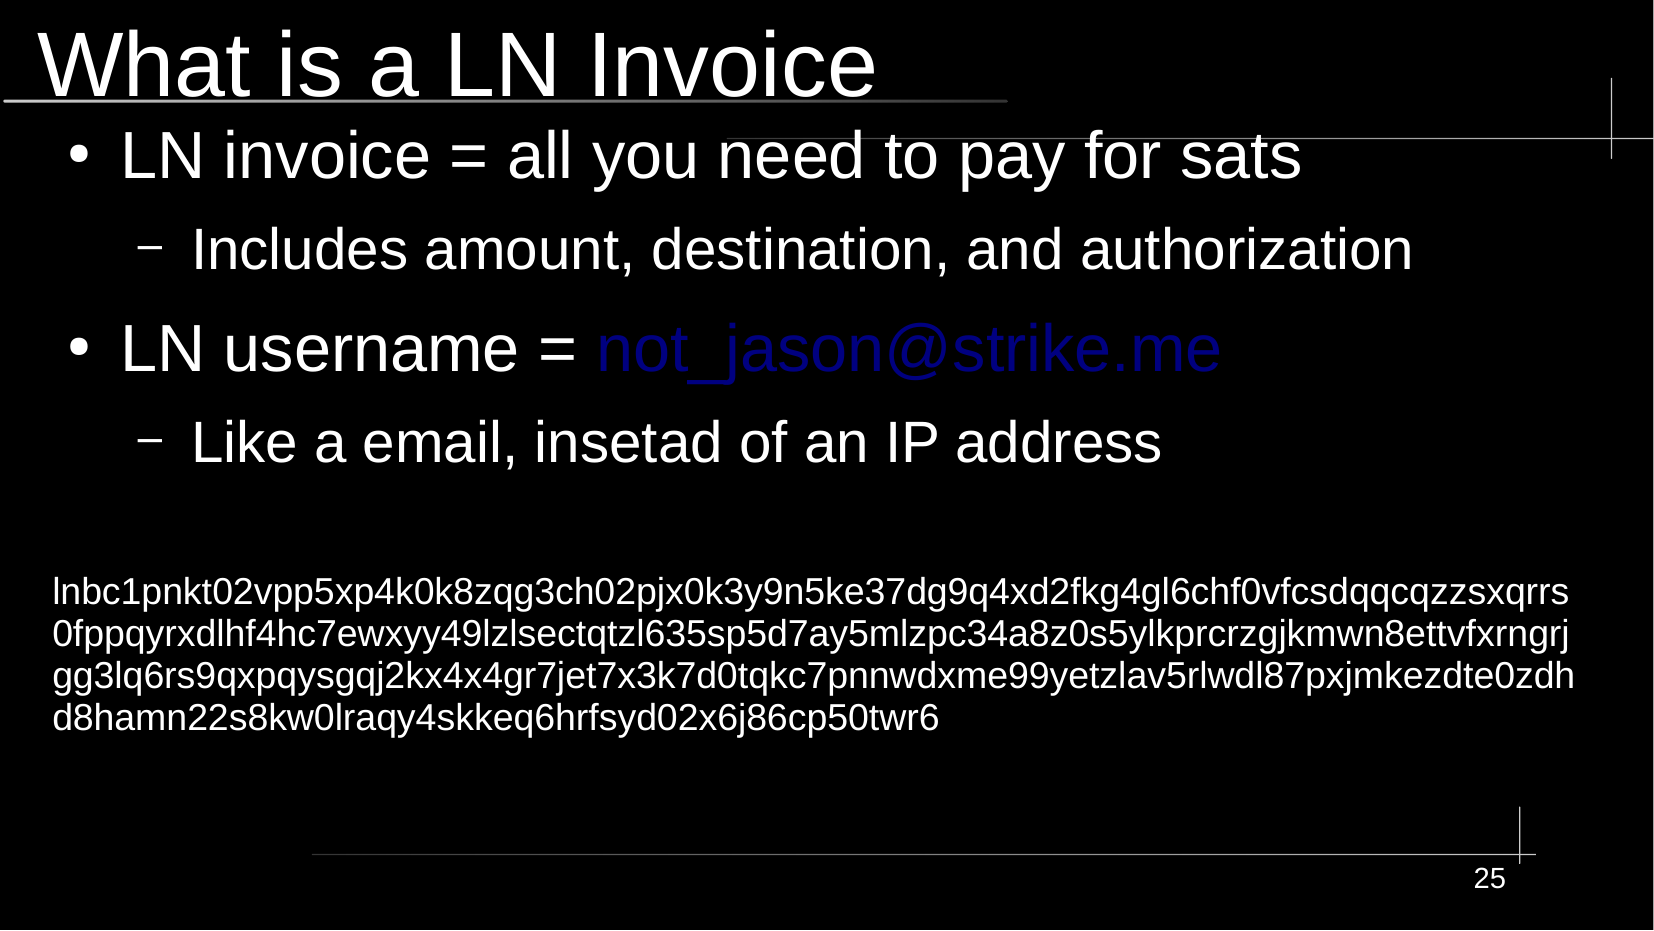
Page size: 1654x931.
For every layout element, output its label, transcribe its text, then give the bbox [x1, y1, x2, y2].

text_box lnbc1pnkt02vpp5xp4k0k8zqg3ch02pjx0k3y9n5ke37dg9q4xd2fkg4gl6chf0vfcsdqqcqzzsxqrrs0fppqyrxdlhf4hc7ewxyy49lzlsectqtzl635sp5d7ay5mlzpc34a8z0s5ylkprcrzgjkmwn8ettvfxrngrjgg3lq6rs9qxpqysgqj2kx4x4gr7jet7x3k7d0tqkc7pnnwdxme99yetzlav5rlwdl87pxjmkezdte0zdhd8hamn22s8kw0lraqy4skkeq6hrfsyd02x6j86cp50twr6 [37, 562, 1594, 788]
list LN invoice = all you need to pay for sats Includes amount, destination, and authorization LN username = not_jason@strike.me Like a email, insetad of an IP address [49, 118, 1538, 562]
title What is a LN Invoice [37, 11, 1603, 119]
